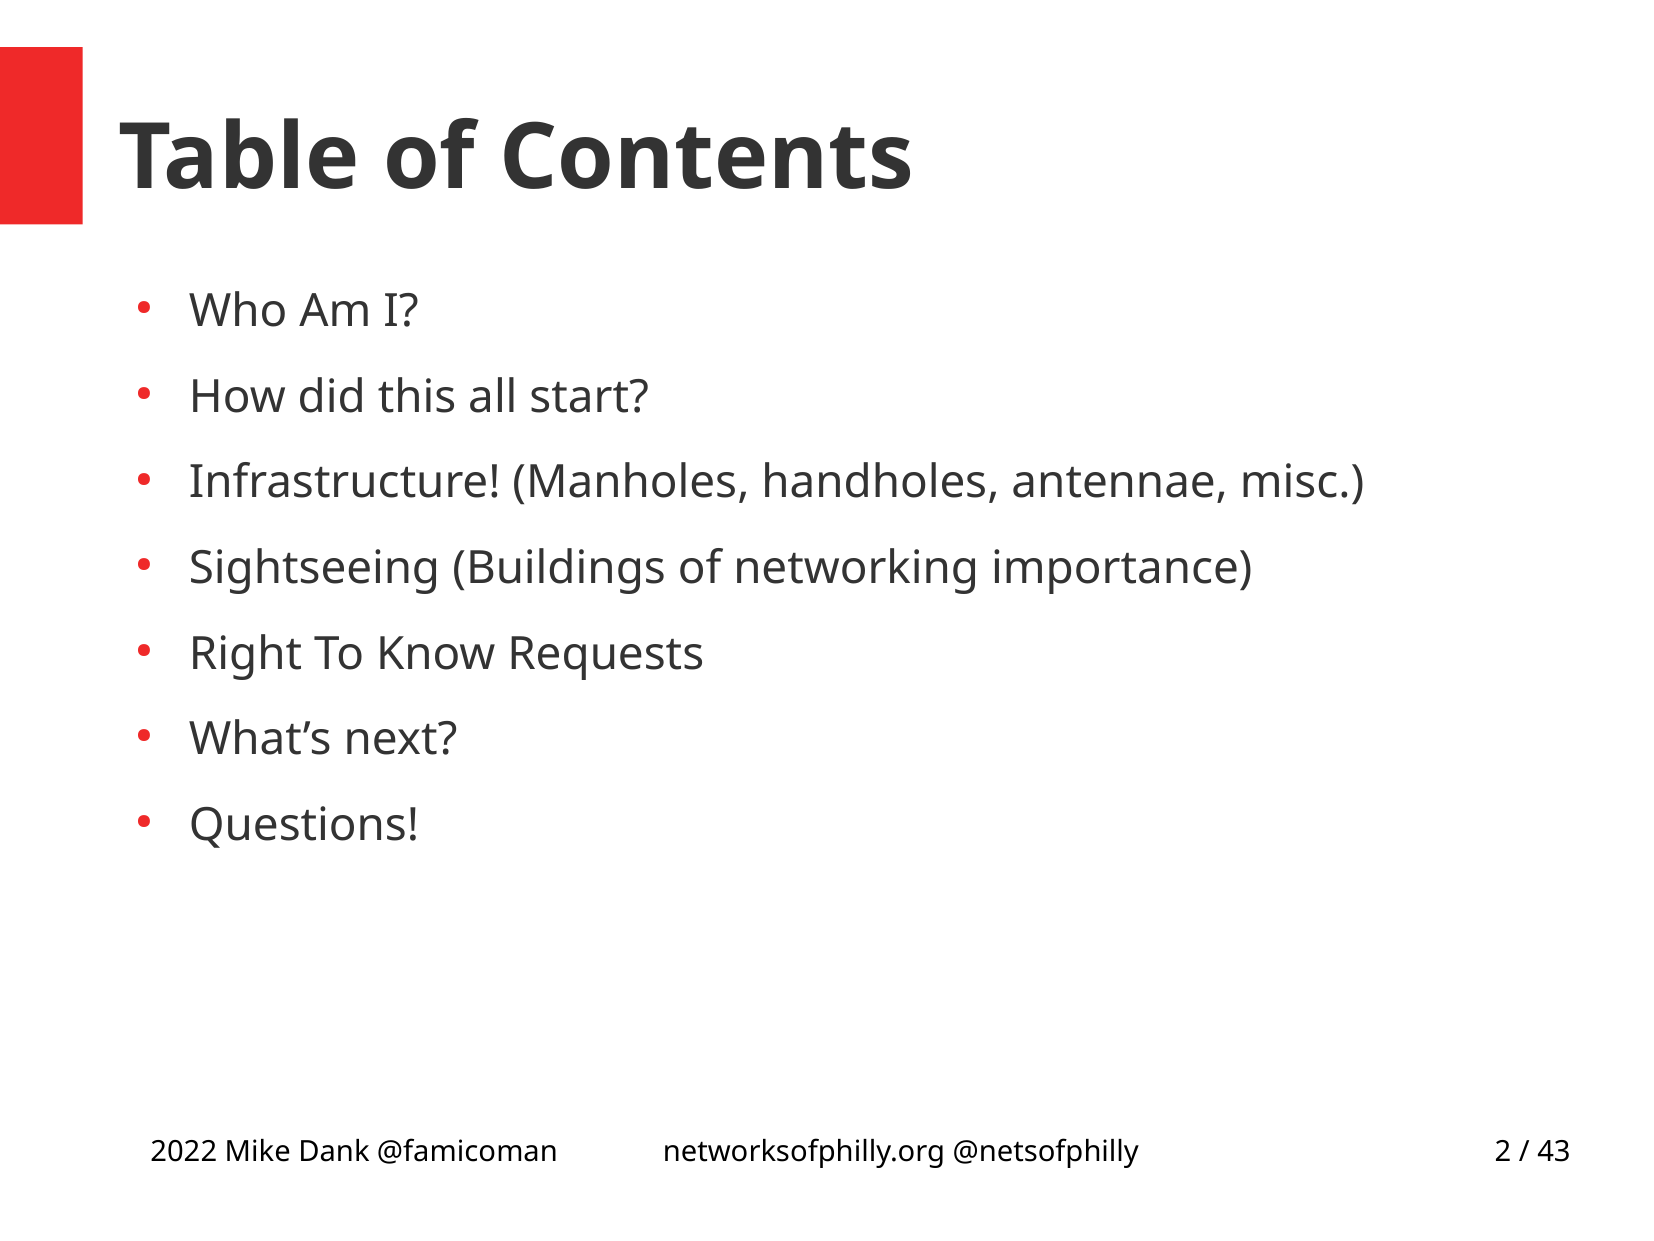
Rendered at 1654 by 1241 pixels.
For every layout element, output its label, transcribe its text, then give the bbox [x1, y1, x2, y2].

list Who Am I? How did this all start? Infrastructure! (Manholes, handholes, antennae, misc.) Sightseeing (Buildings of networking importance) Right To Know Requests What’s next? Questions! [118, 277, 1536, 997]
title Table of Contents [118, 49, 1571, 257]
